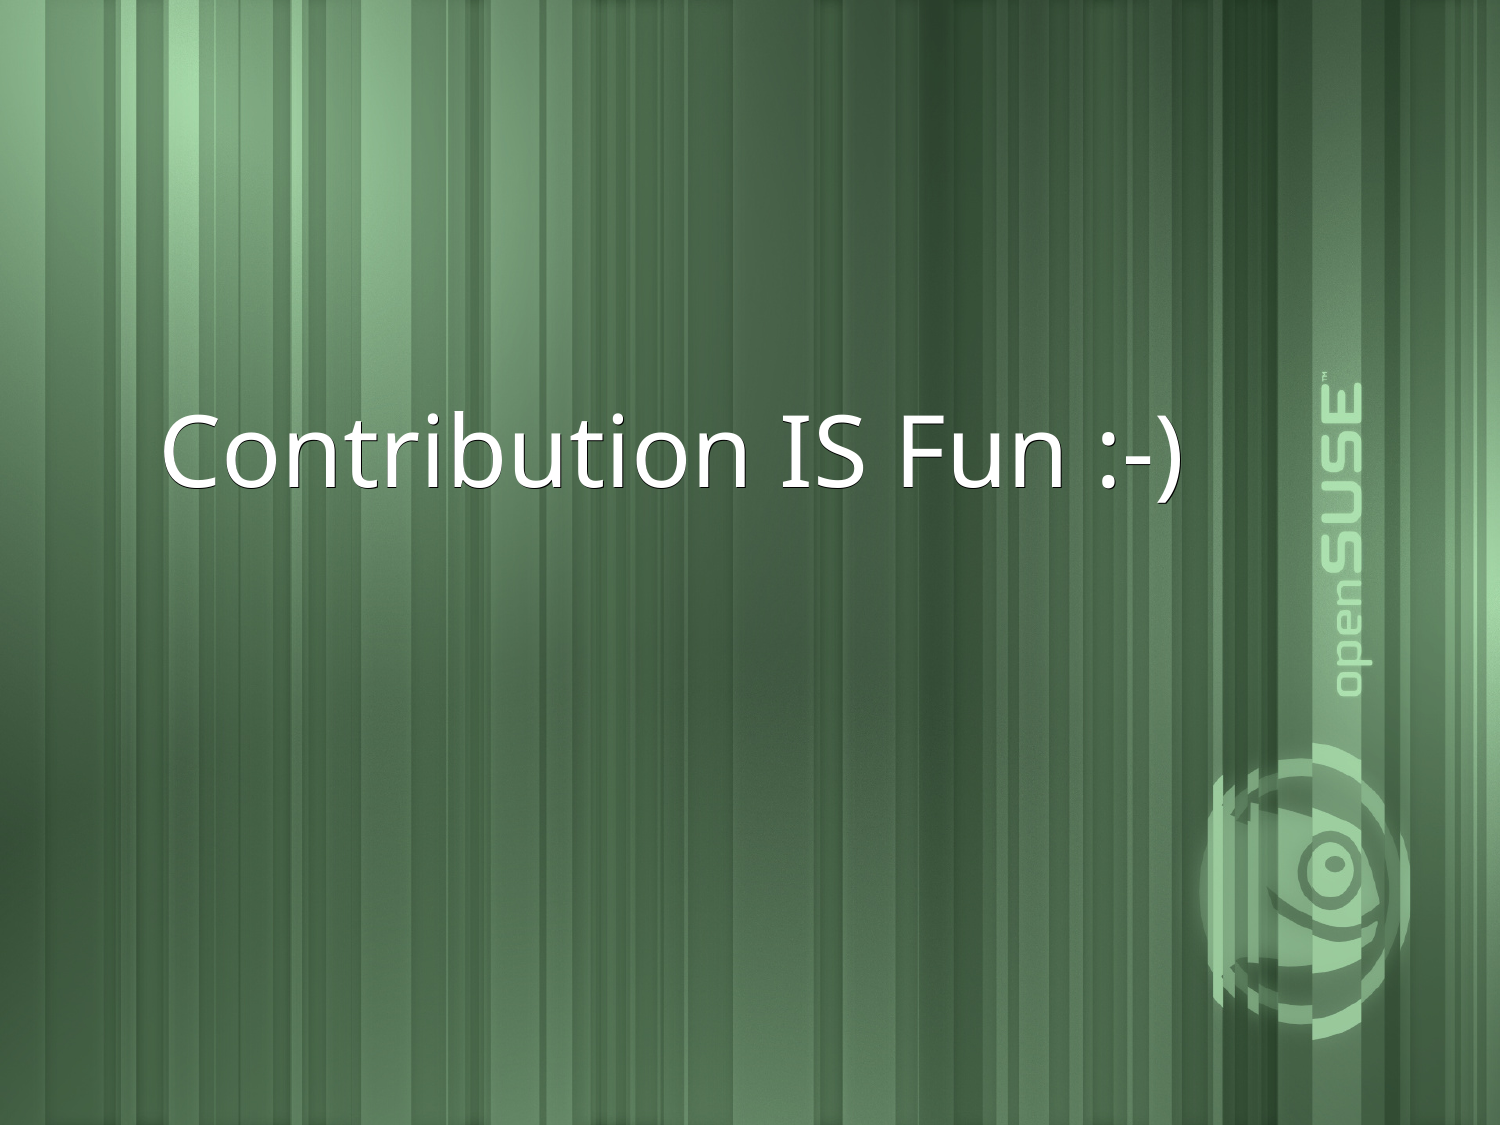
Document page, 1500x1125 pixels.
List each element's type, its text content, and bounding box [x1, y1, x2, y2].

title Contribution IS Fun :-) [158, 161, 1211, 736]
picture [0, 0, 1500, 1125]
